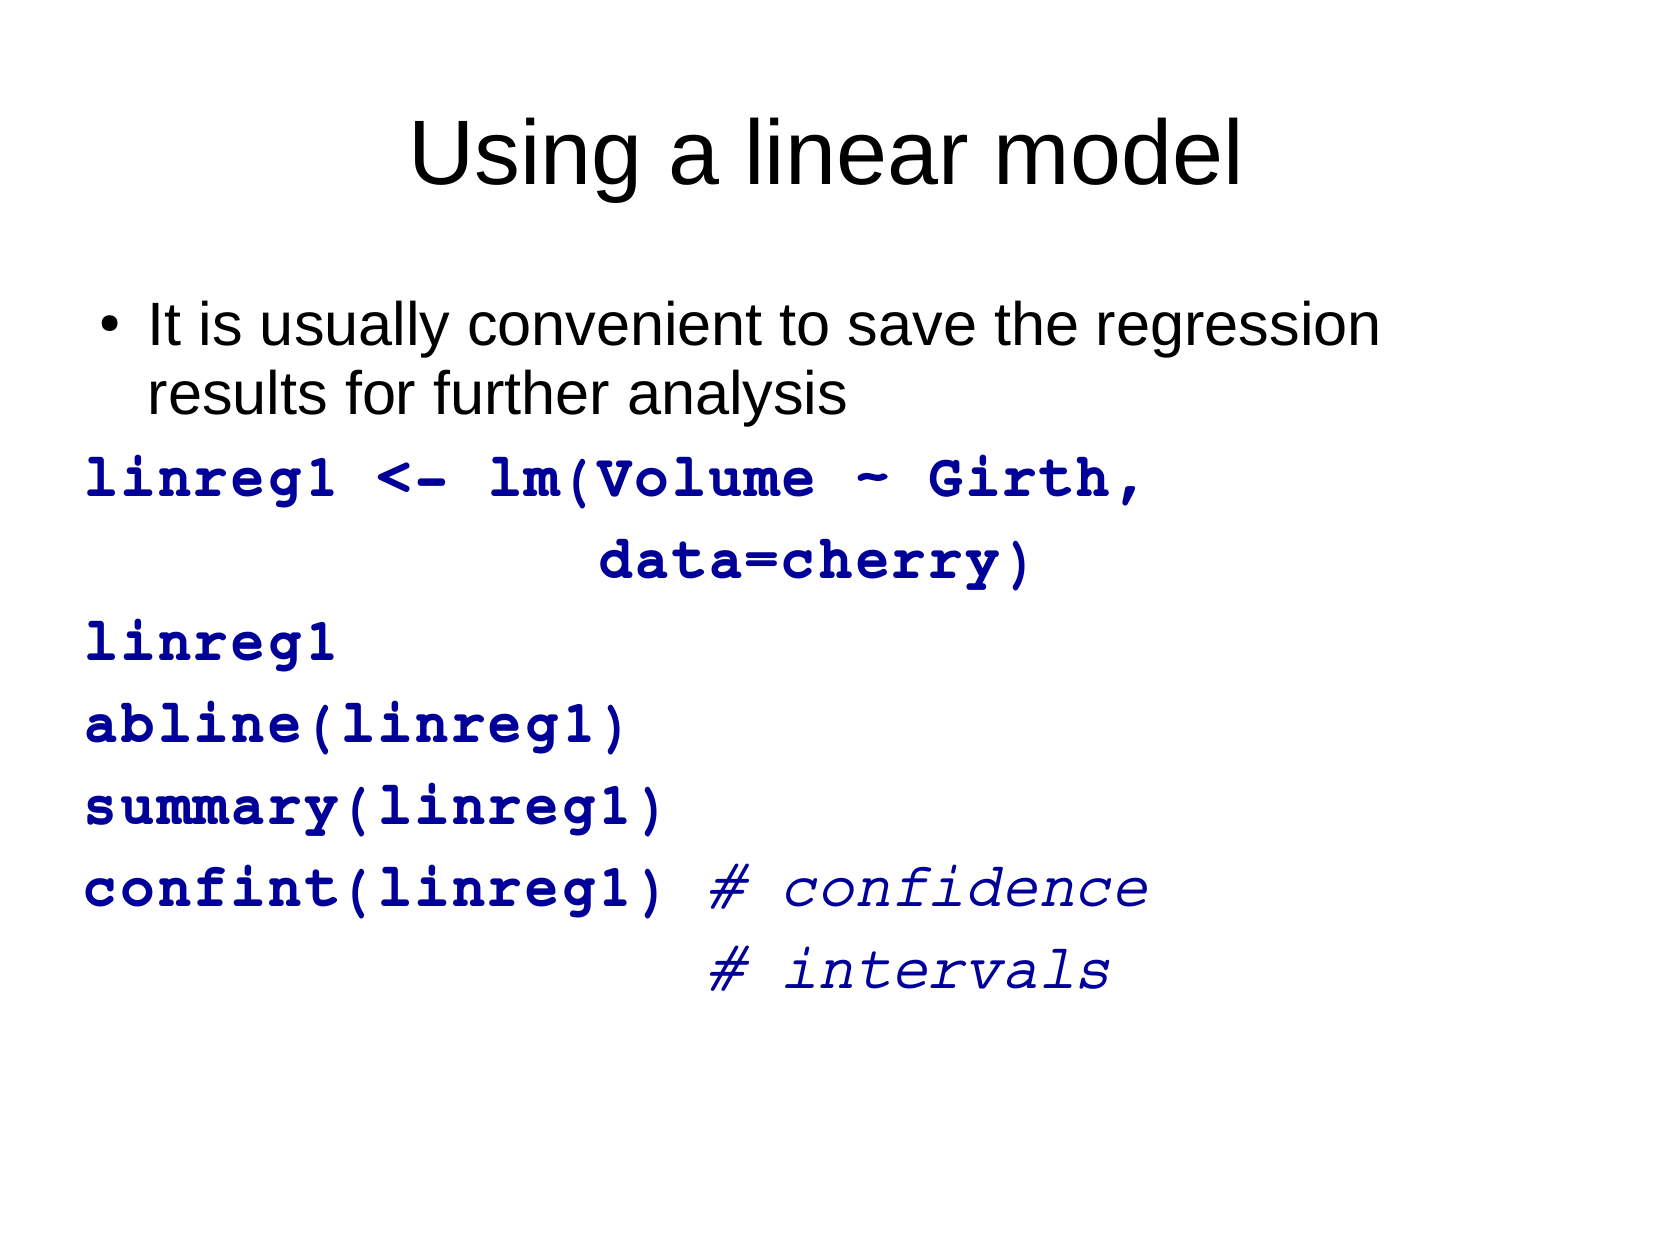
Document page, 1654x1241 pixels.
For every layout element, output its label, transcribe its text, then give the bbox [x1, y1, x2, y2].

title Using a linear model [82, 49, 1571, 257]
list It is usually convenient to save the regression results for further analysis linreg1 <- lm(Volume ~ Girth, data=cherry) linreg1 abline(linreg1) summary(linreg1) confint(linreg1) # confidence # intervals [82, 290, 1571, 1010]
